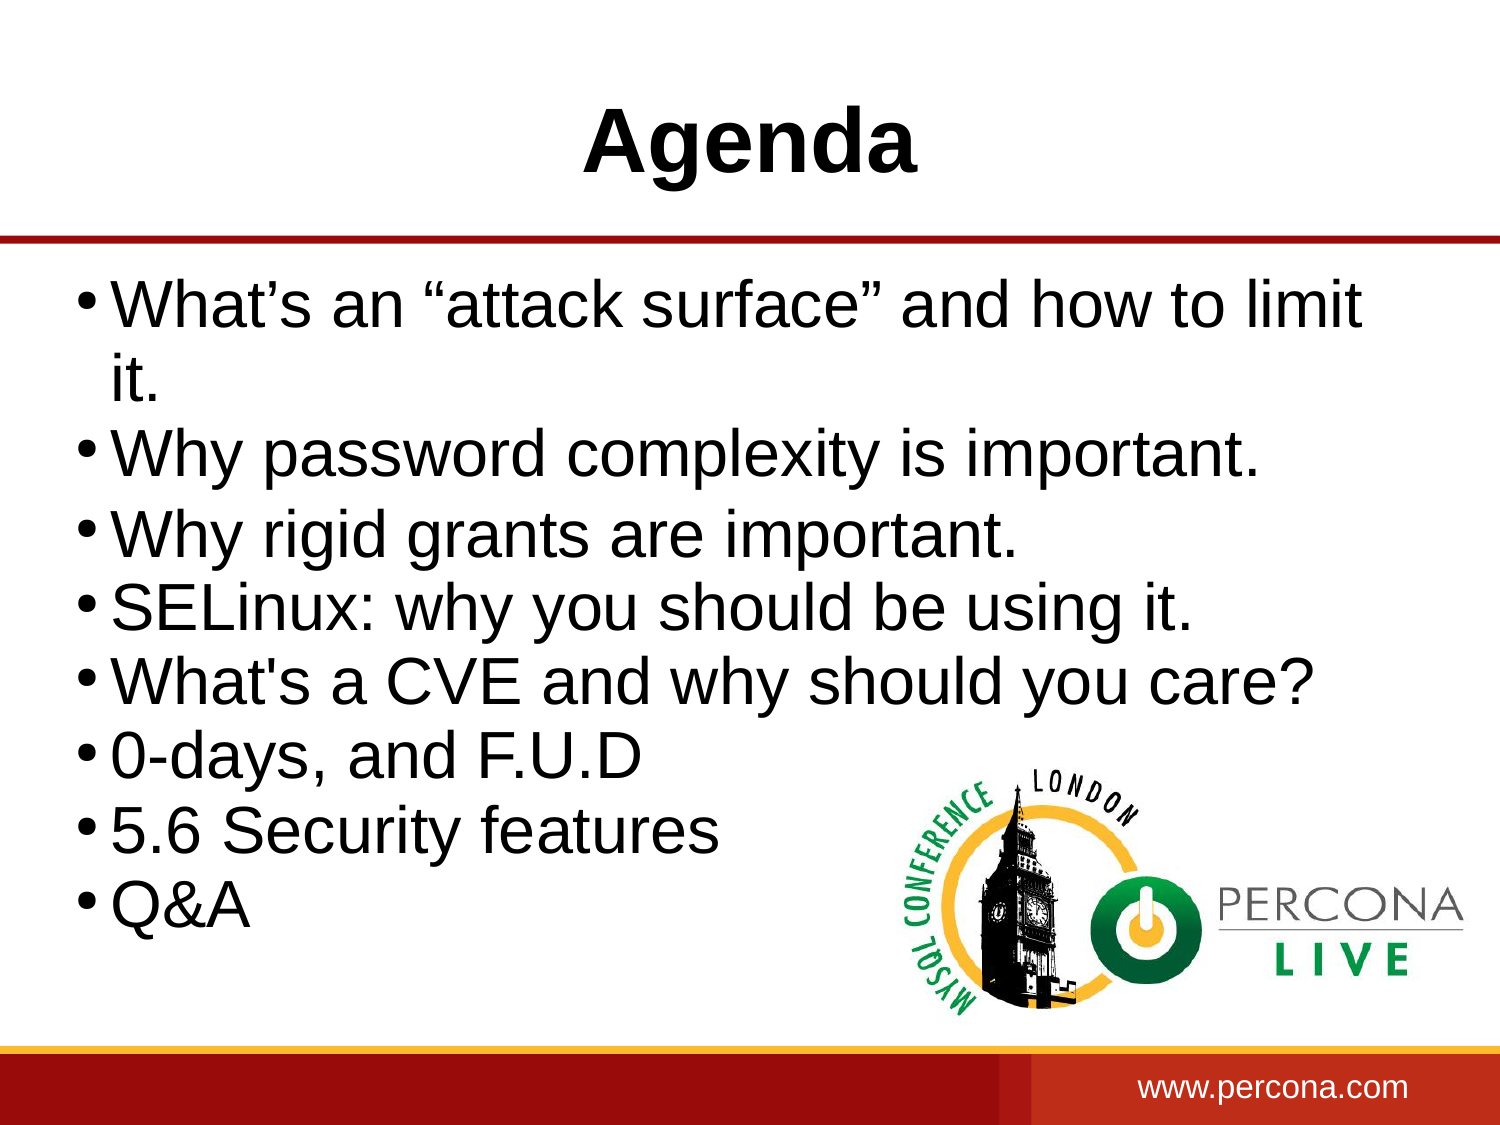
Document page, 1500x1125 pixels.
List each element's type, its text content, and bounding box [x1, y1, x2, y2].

text_box [881, 752, 1487, 1040]
text_box What’s an “attack surface” and how to limit it. Why password complexity is important. Why rigid grants are important. SELinux: why you should be using it. What's a CVE and why should you care? 0-days, and F.U.D 5.6 Security features Q&A [75, 263, 1425, 1006]
text_box Agenda [75, 44, 1425, 233]
